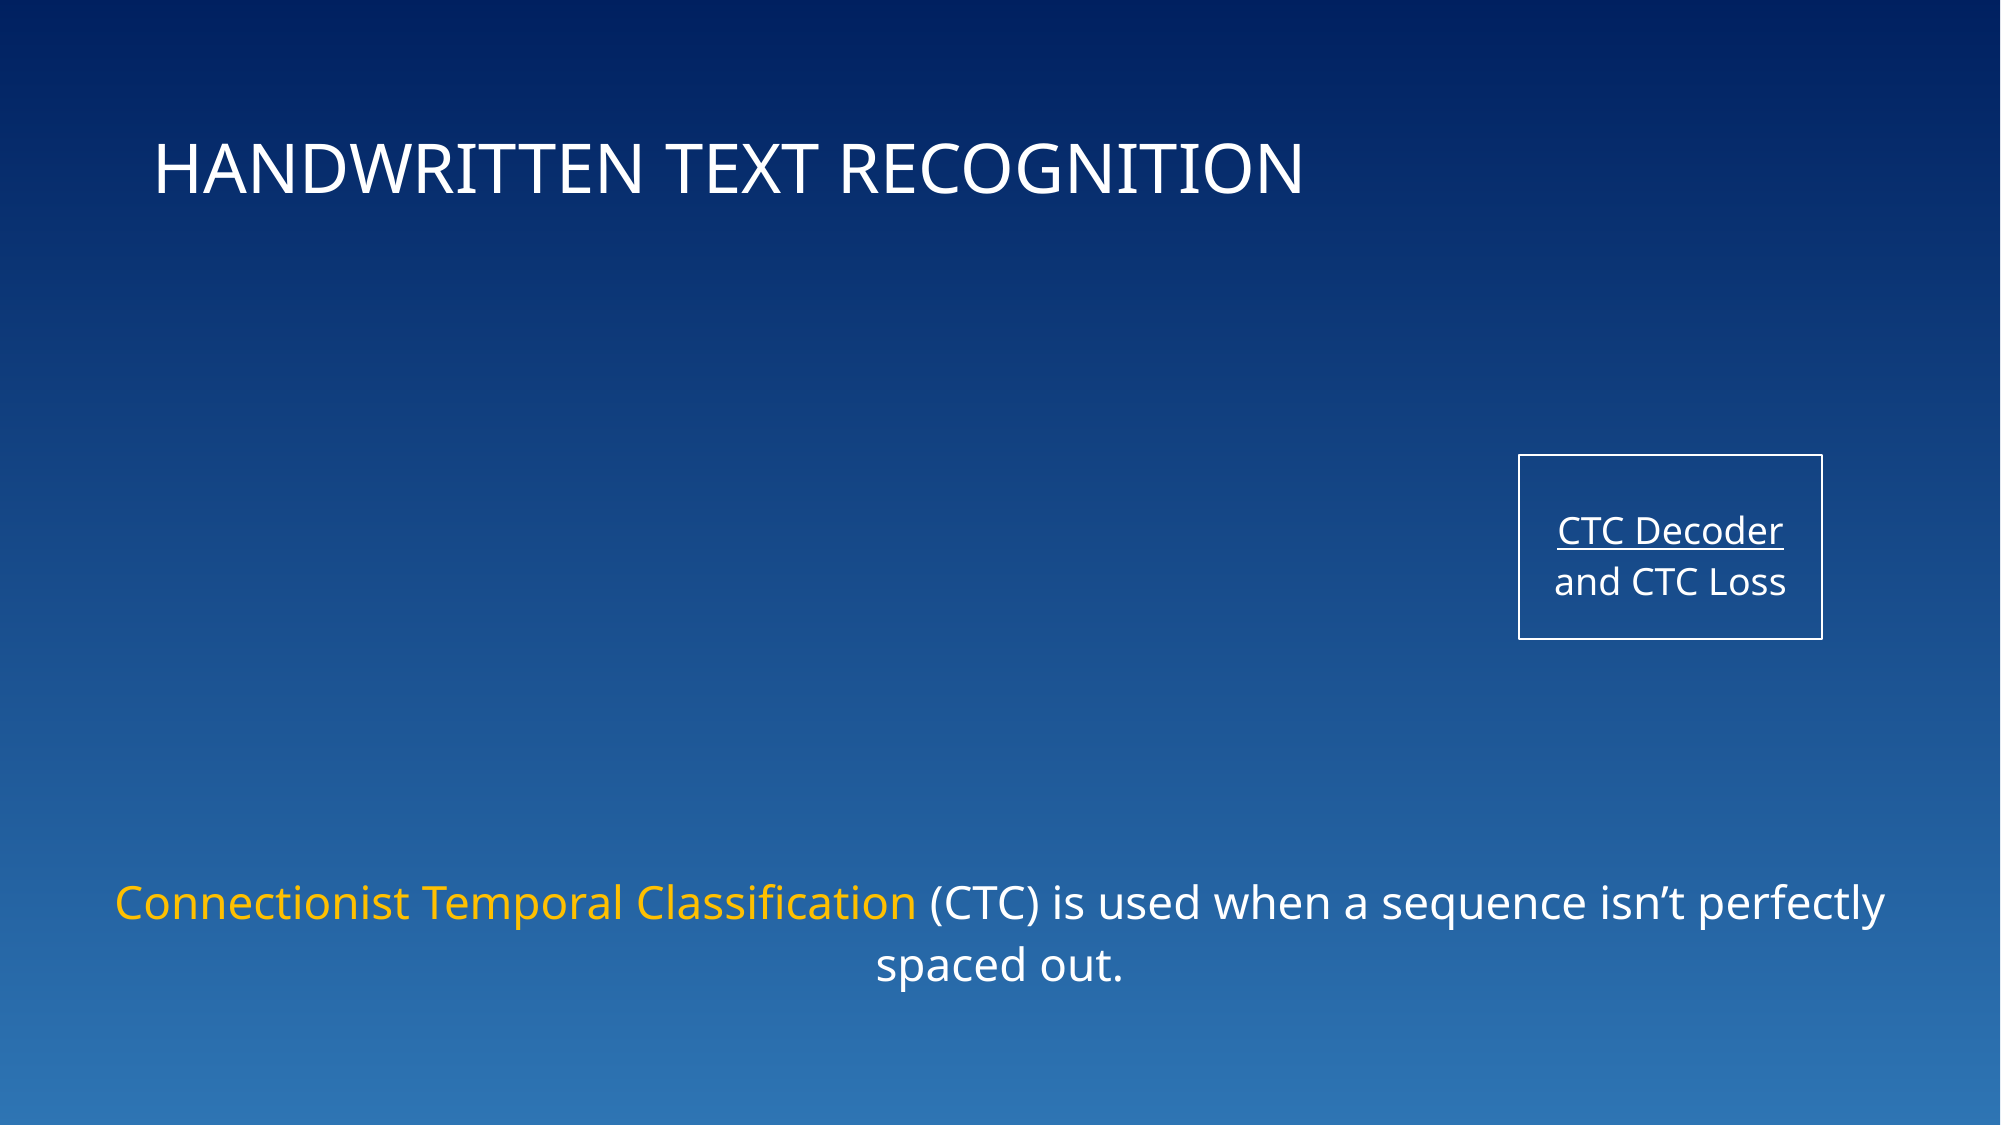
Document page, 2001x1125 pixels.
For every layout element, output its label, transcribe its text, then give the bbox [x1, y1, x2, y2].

title HANDWRITTEN TEXT RECOGNITION [137, 59, 1863, 278]
text_box Connectionist Temporal Classification (CTC) is used when a sequence isn’t perfectly spaced out. [86, 862, 1913, 933]
text_box CTC Decoder and CTC Loss [1518, 455, 1823, 639]
